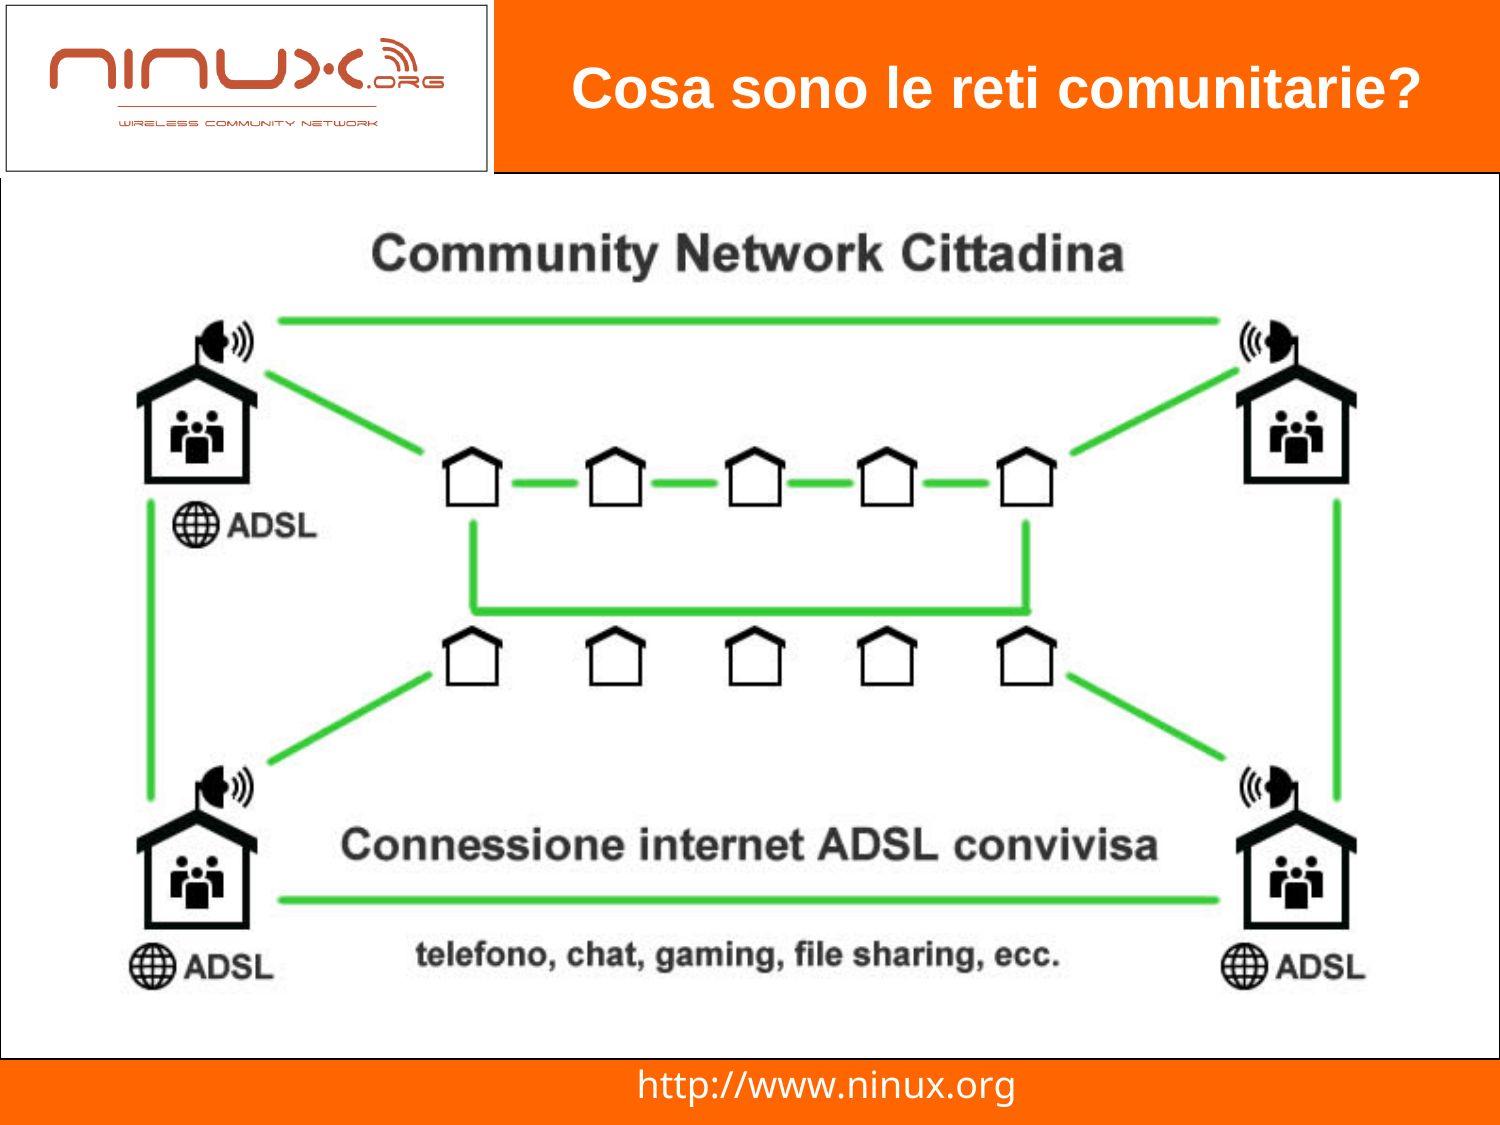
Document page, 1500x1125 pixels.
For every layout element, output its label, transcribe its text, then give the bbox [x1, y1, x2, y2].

picture [0, 0, 494, 178]
picture [90, 194, 1410, 1030]
text_box http://www.ninux.org [621, 1053, 1159, 1125]
title Cosa sono le reti comunitarie? [495, 17, 1500, 160]
